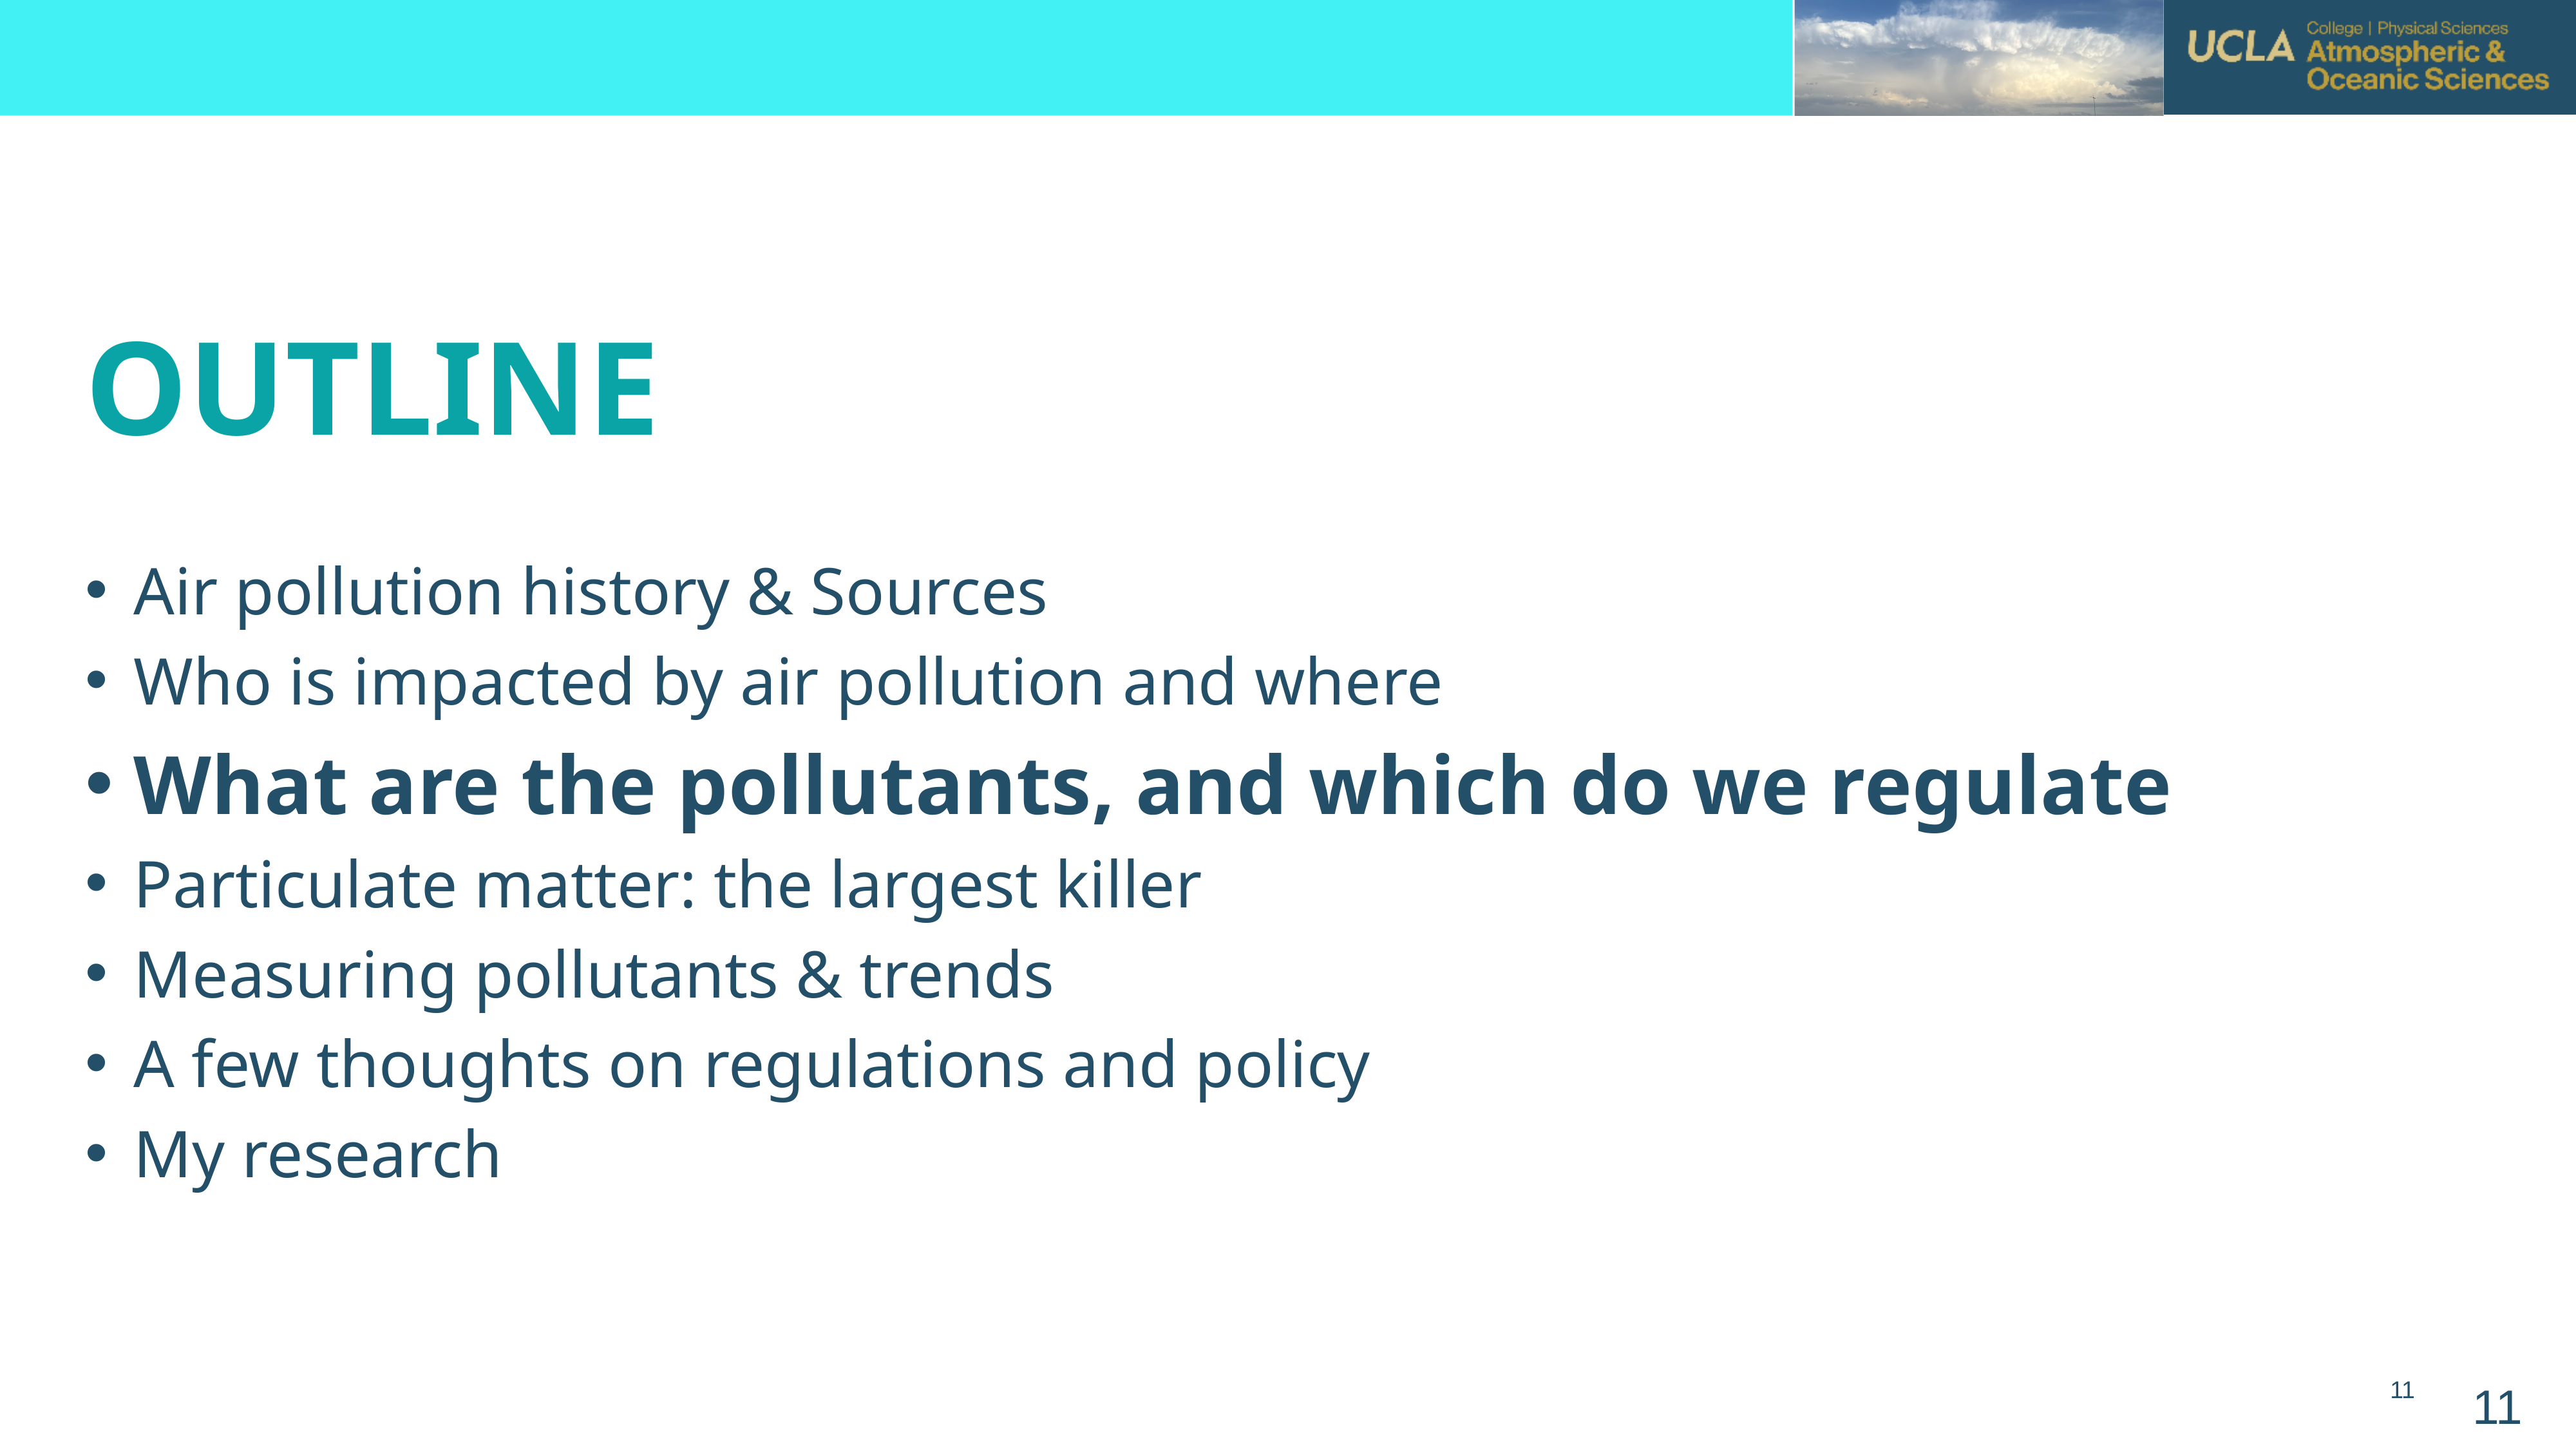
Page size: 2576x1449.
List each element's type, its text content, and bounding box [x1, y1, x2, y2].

picture [1794, 0, 2576, 116]
slide_number <number> [2380, 1369, 2540, 1447]
list Air pollution history & Sources Who is impacted by air pollution and where What are the pollutants, and which do we regulate Particulate matter: the largest killer Measuring pollutants & trends A few thoughts on regulations and policy My research [76, 545, 2520, 1240]
title Outline [76, 263, 2501, 505]
